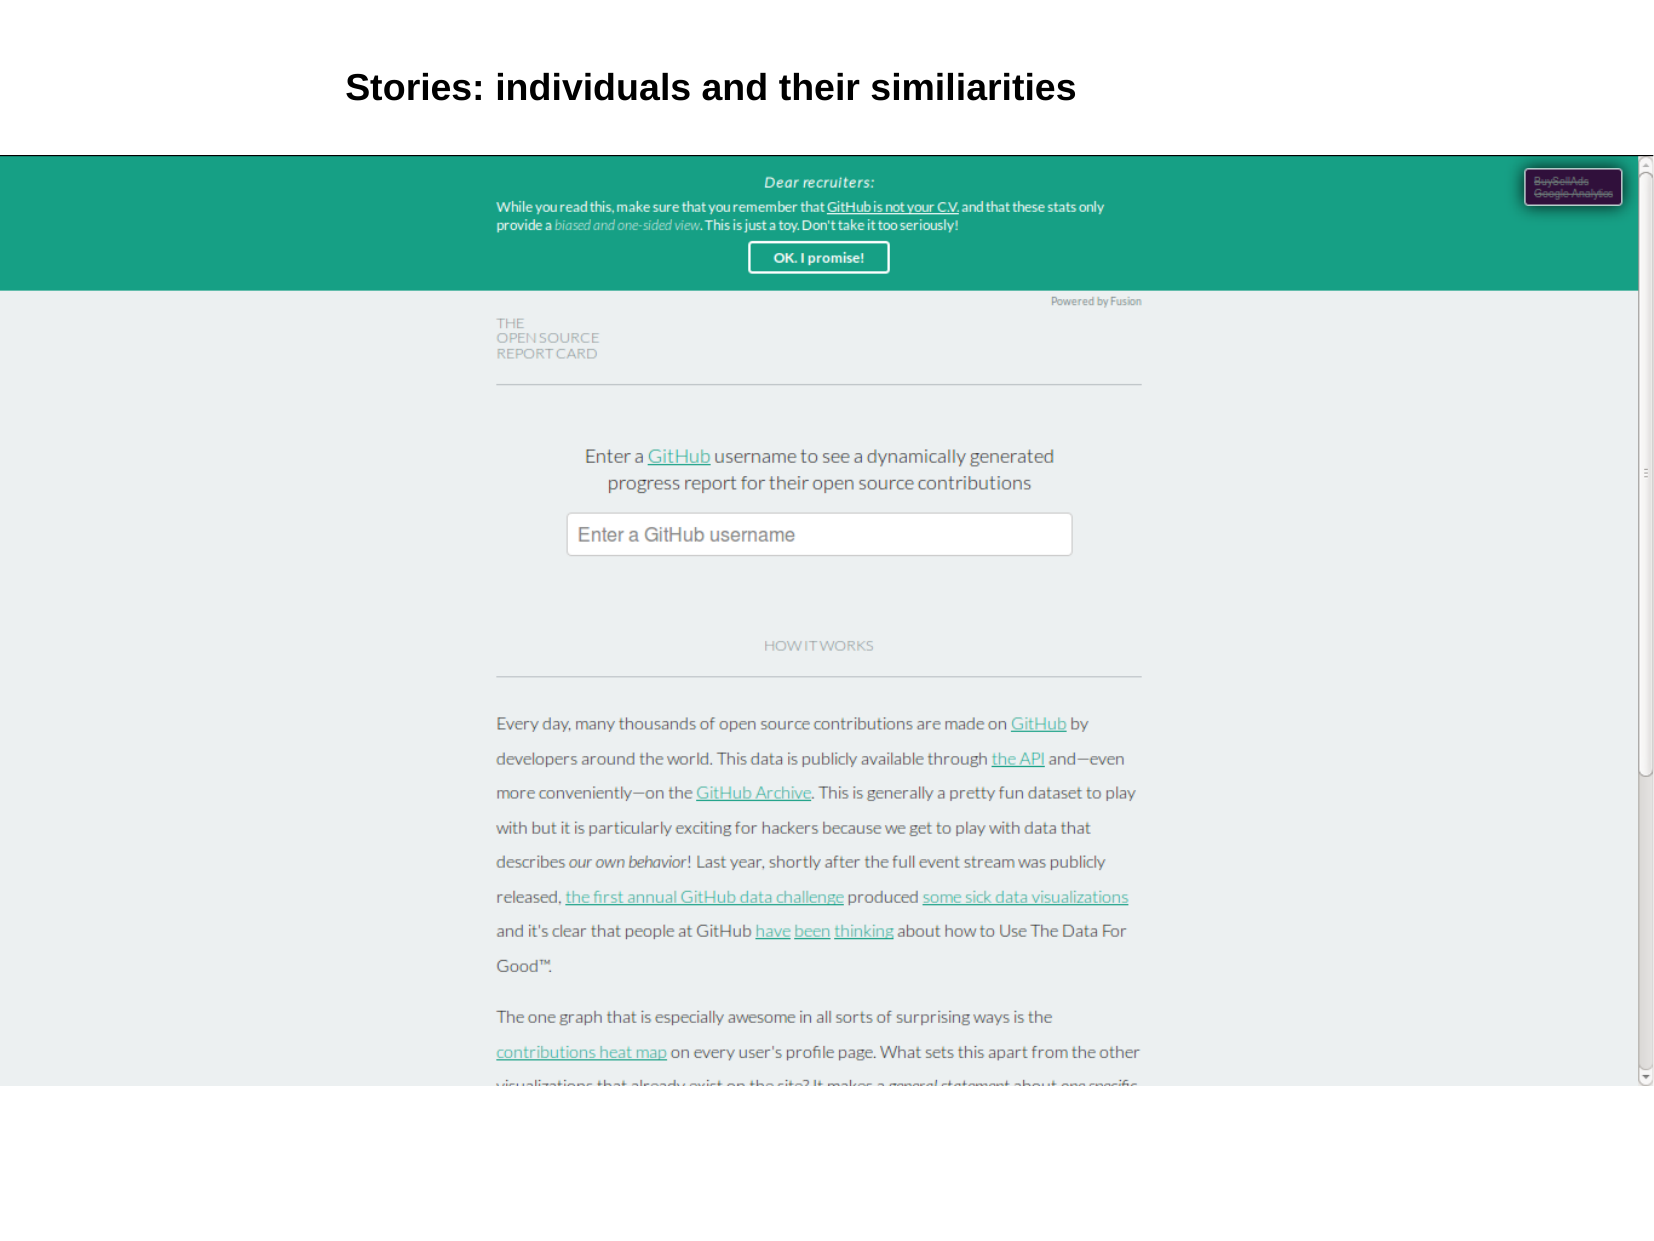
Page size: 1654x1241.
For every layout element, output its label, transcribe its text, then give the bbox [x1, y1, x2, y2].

text_box Stories: individuals and their similiarities [330, 59, 1093, 116]
picture [0, 155, 1654, 1086]
